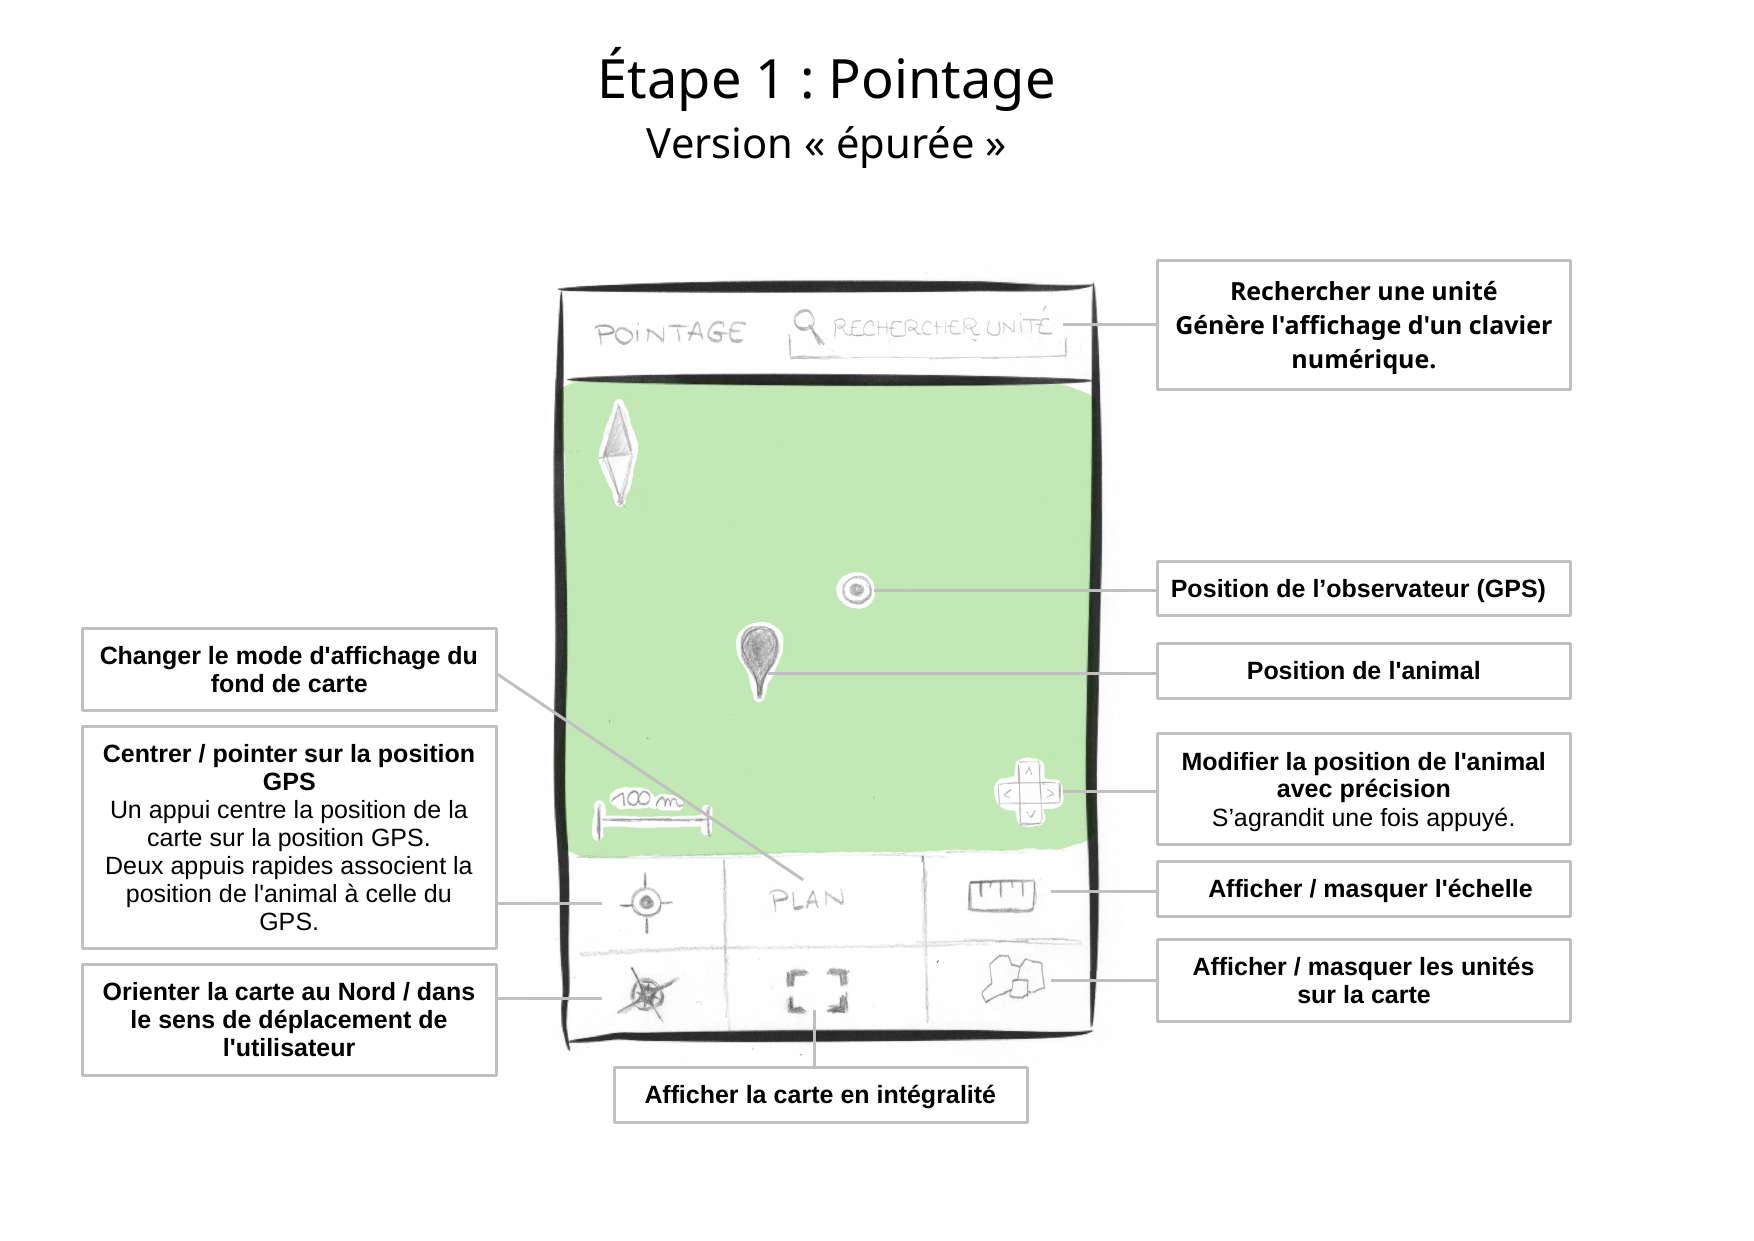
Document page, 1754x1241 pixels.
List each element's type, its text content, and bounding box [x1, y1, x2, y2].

list Centrer / pointer sur la position GPS Un appui centre la position de la carte sur la position GPS. Deux appuis rapides associent la position de l'animal à celle du GPS. [82, 726, 497, 949]
text_box Afficher / masquer l'échelle [1157, 861, 1571, 917]
text_box Afficher la carte en intégralité [614, 1067, 1028, 1123]
picture [531, 259, 1123, 1064]
title Étape 1 : Pointage Version « épurée » [0, 2, 1654, 210]
list Orienter la carte au Nord / dans le sens de déplacement de l'utilisateur [82, 964, 497, 1076]
list Changer le mode d'affichage du fond de carte [82, 628, 497, 711]
list Modifier la position de l'animal avec précision S’agrandit une fois appuyé. [1157, 733, 1571, 845]
list Position de l'animal [1157, 643, 1571, 699]
text_box Rechercher une unité Génère l'affichage d'un clavier numérique. [1157, 282, 1571, 368]
list Afficher / masquer les unités sur la carte [1157, 939, 1571, 1022]
list Position de l’observateur (GPS) [1157, 561, 1571, 616]
